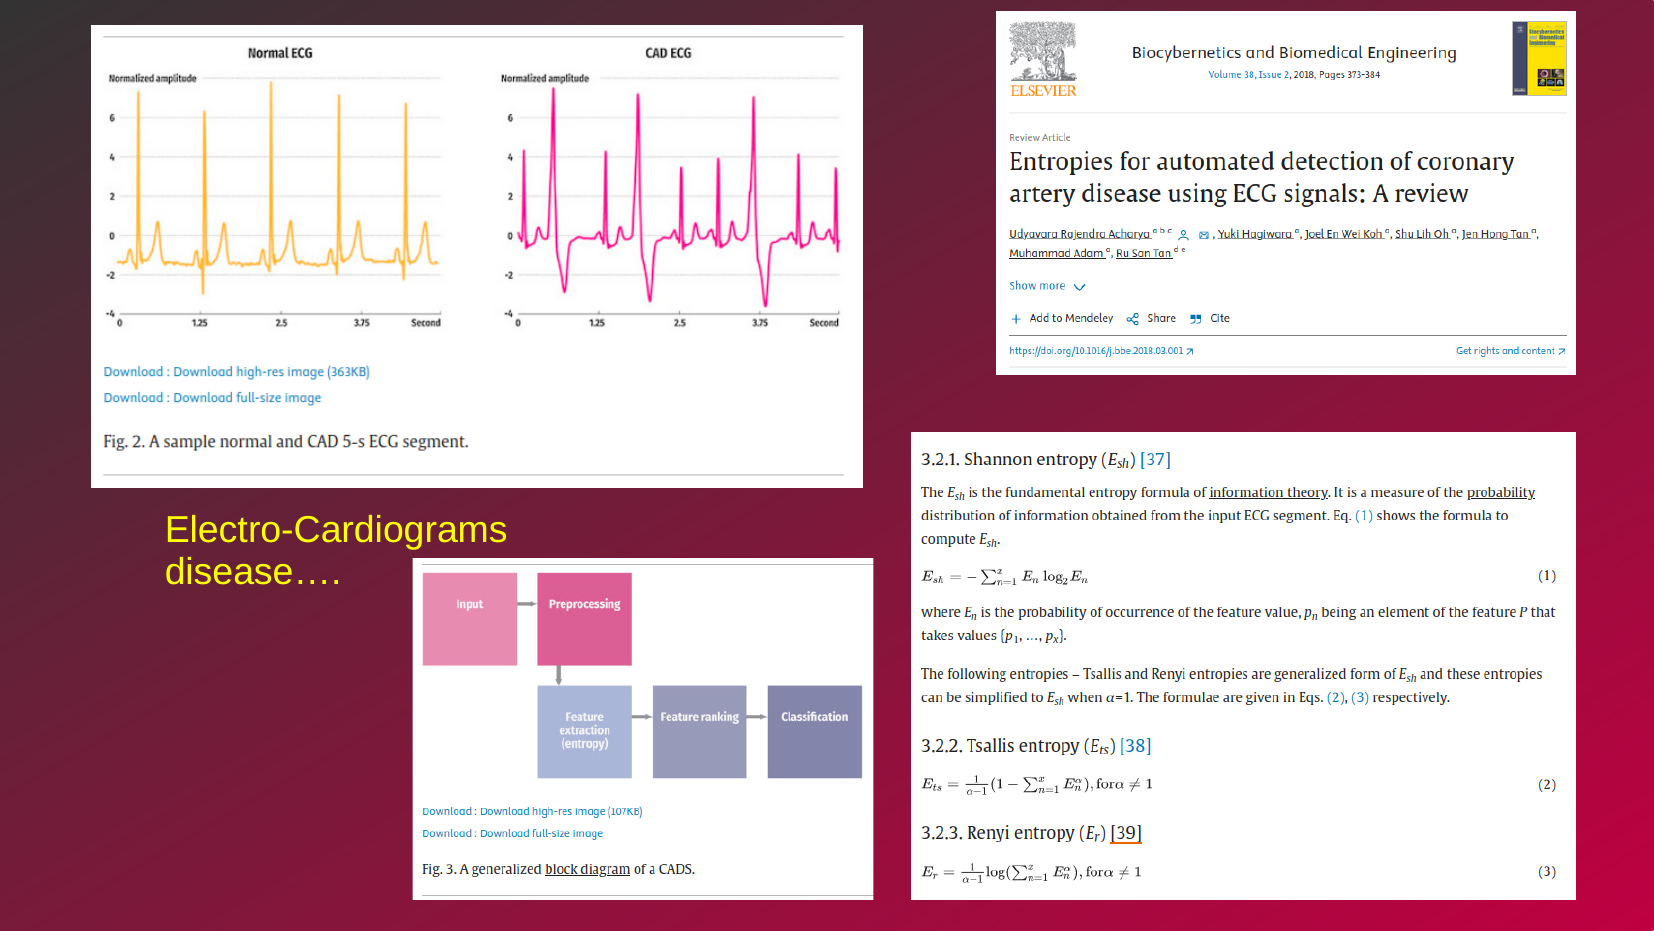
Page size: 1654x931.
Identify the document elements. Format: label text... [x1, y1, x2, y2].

text_box Electro-Cardiograms disease…. [149, 501, 638, 601]
picture [412, 558, 874, 901]
picture [996, 11, 1576, 376]
picture [91, 25, 863, 488]
picture [911, 432, 1576, 901]
